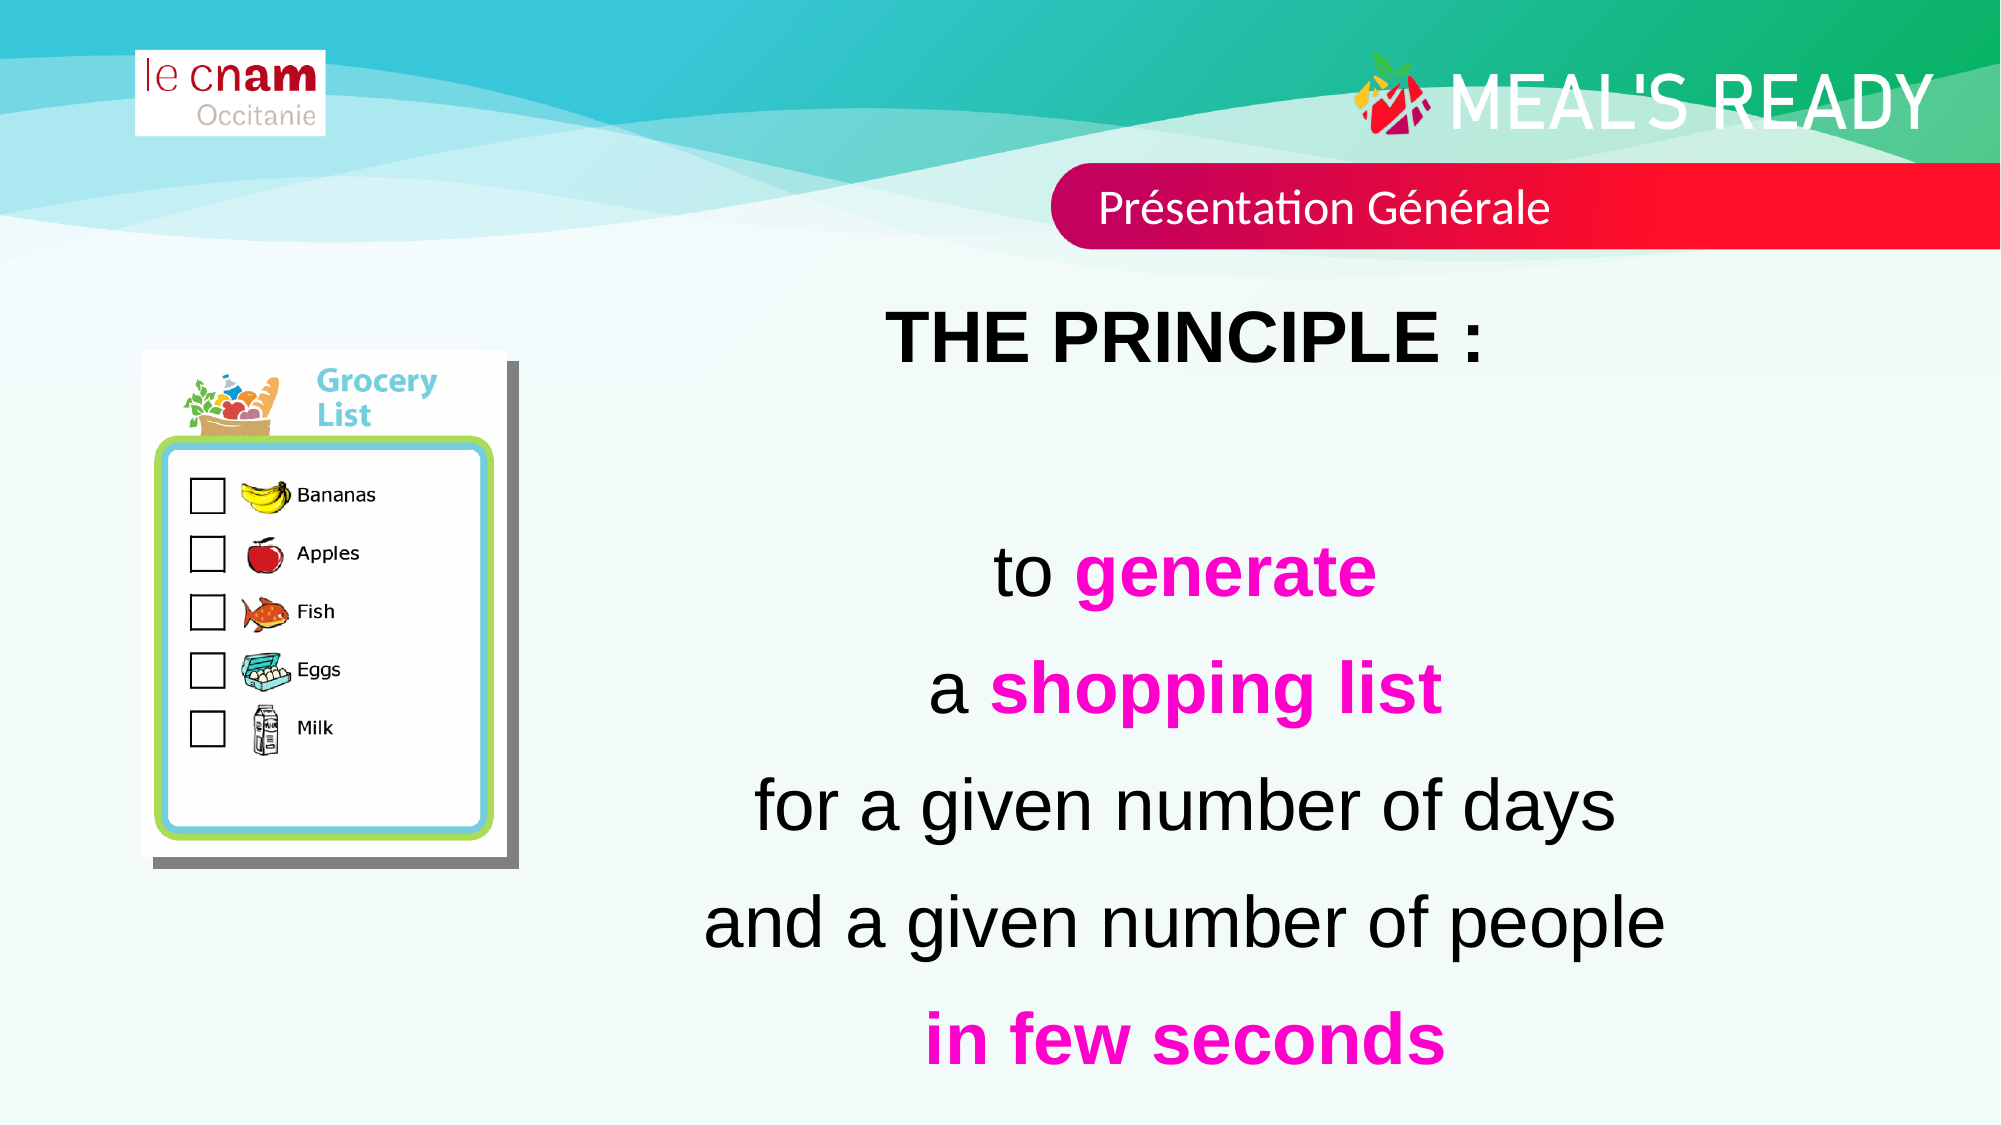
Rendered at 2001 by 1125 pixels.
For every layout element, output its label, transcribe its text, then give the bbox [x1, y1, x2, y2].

picture [0, 0, 2000, 1125]
text_box THE PRINCIPLE : to generate a shopping list for a given number of days and a given number of people in few seconds [695, 275, 1677, 1094]
text_box Présentation Générale [1083, 173, 2000, 244]
